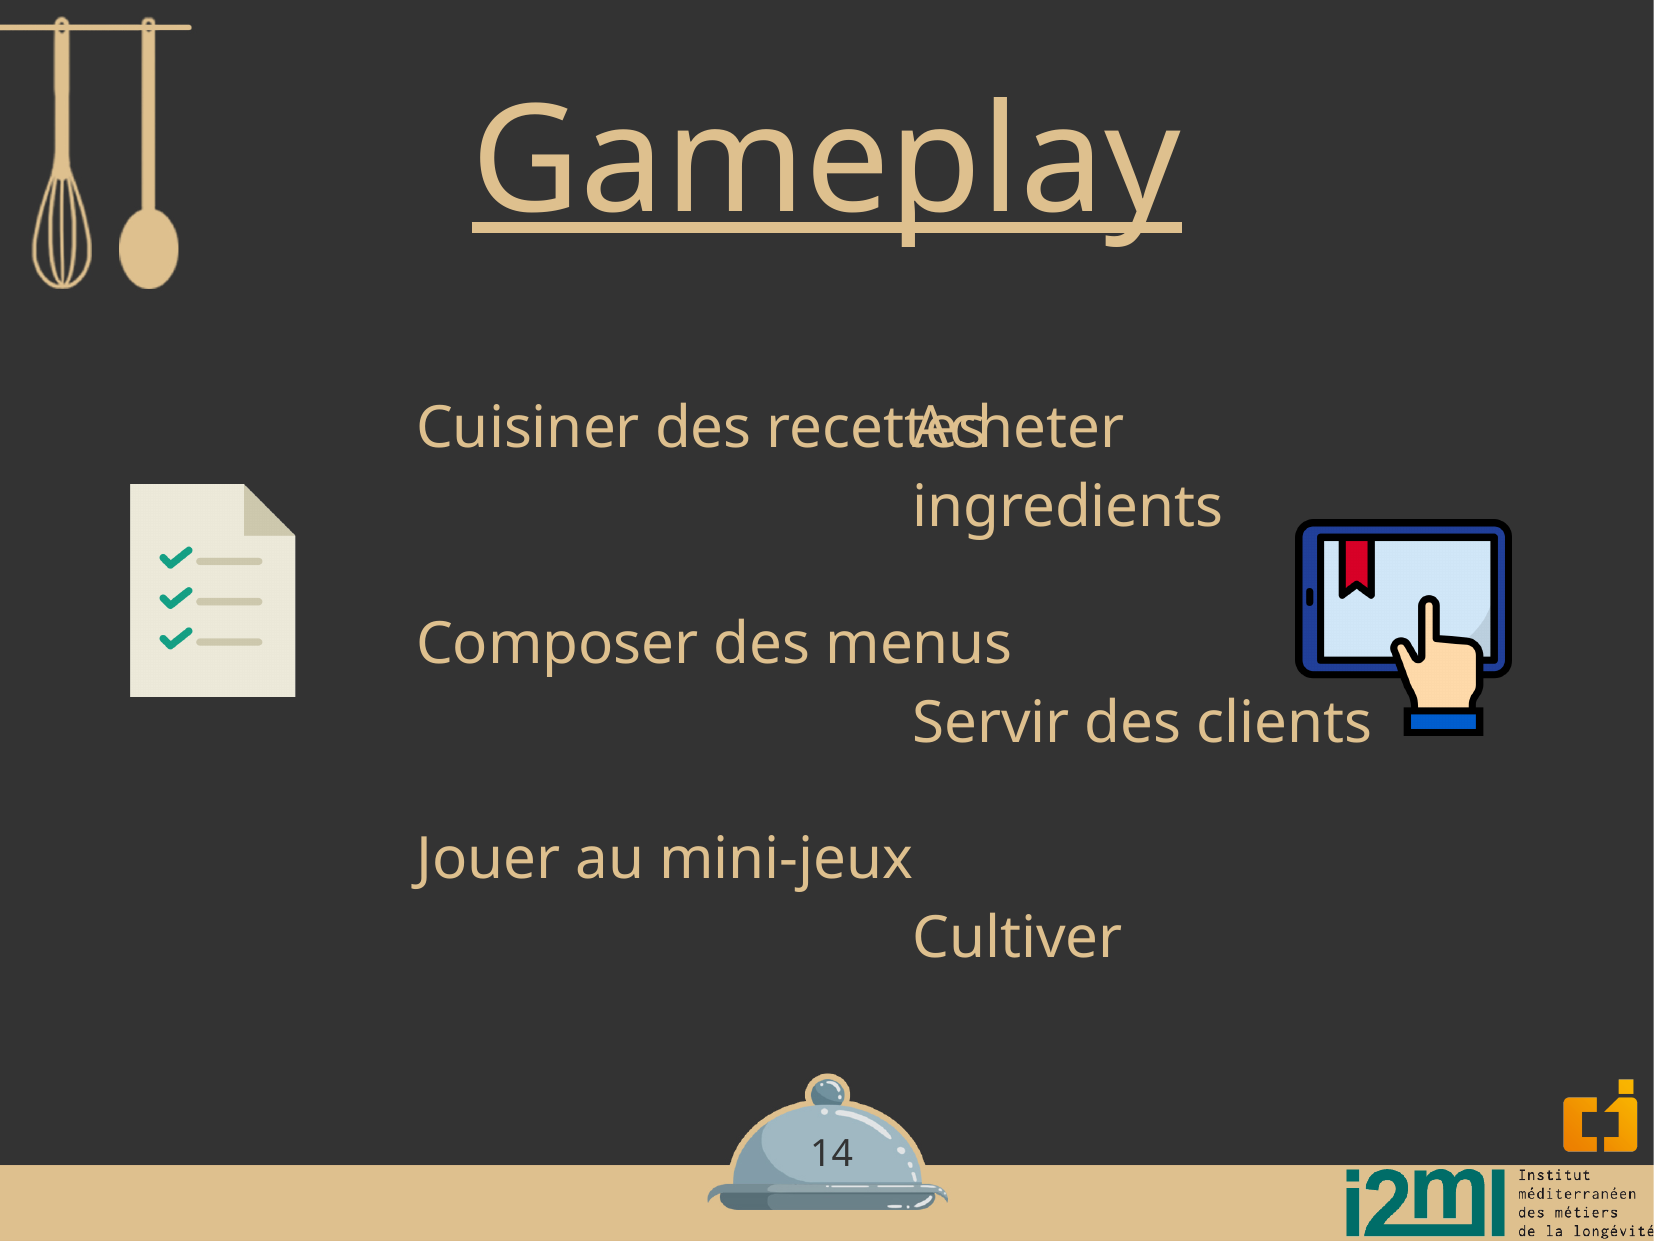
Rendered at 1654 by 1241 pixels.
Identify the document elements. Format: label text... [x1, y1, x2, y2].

text_box Cuisiner des recettes Composer des menus Jouer au mini-jeux [401, 377, 1371, 949]
text_box Acheter ingredients Servir des clients Cultiver [897, 377, 1394, 882]
picture [0, 0, 1654, 1241]
title Gameplay [82, 49, 1571, 257]
